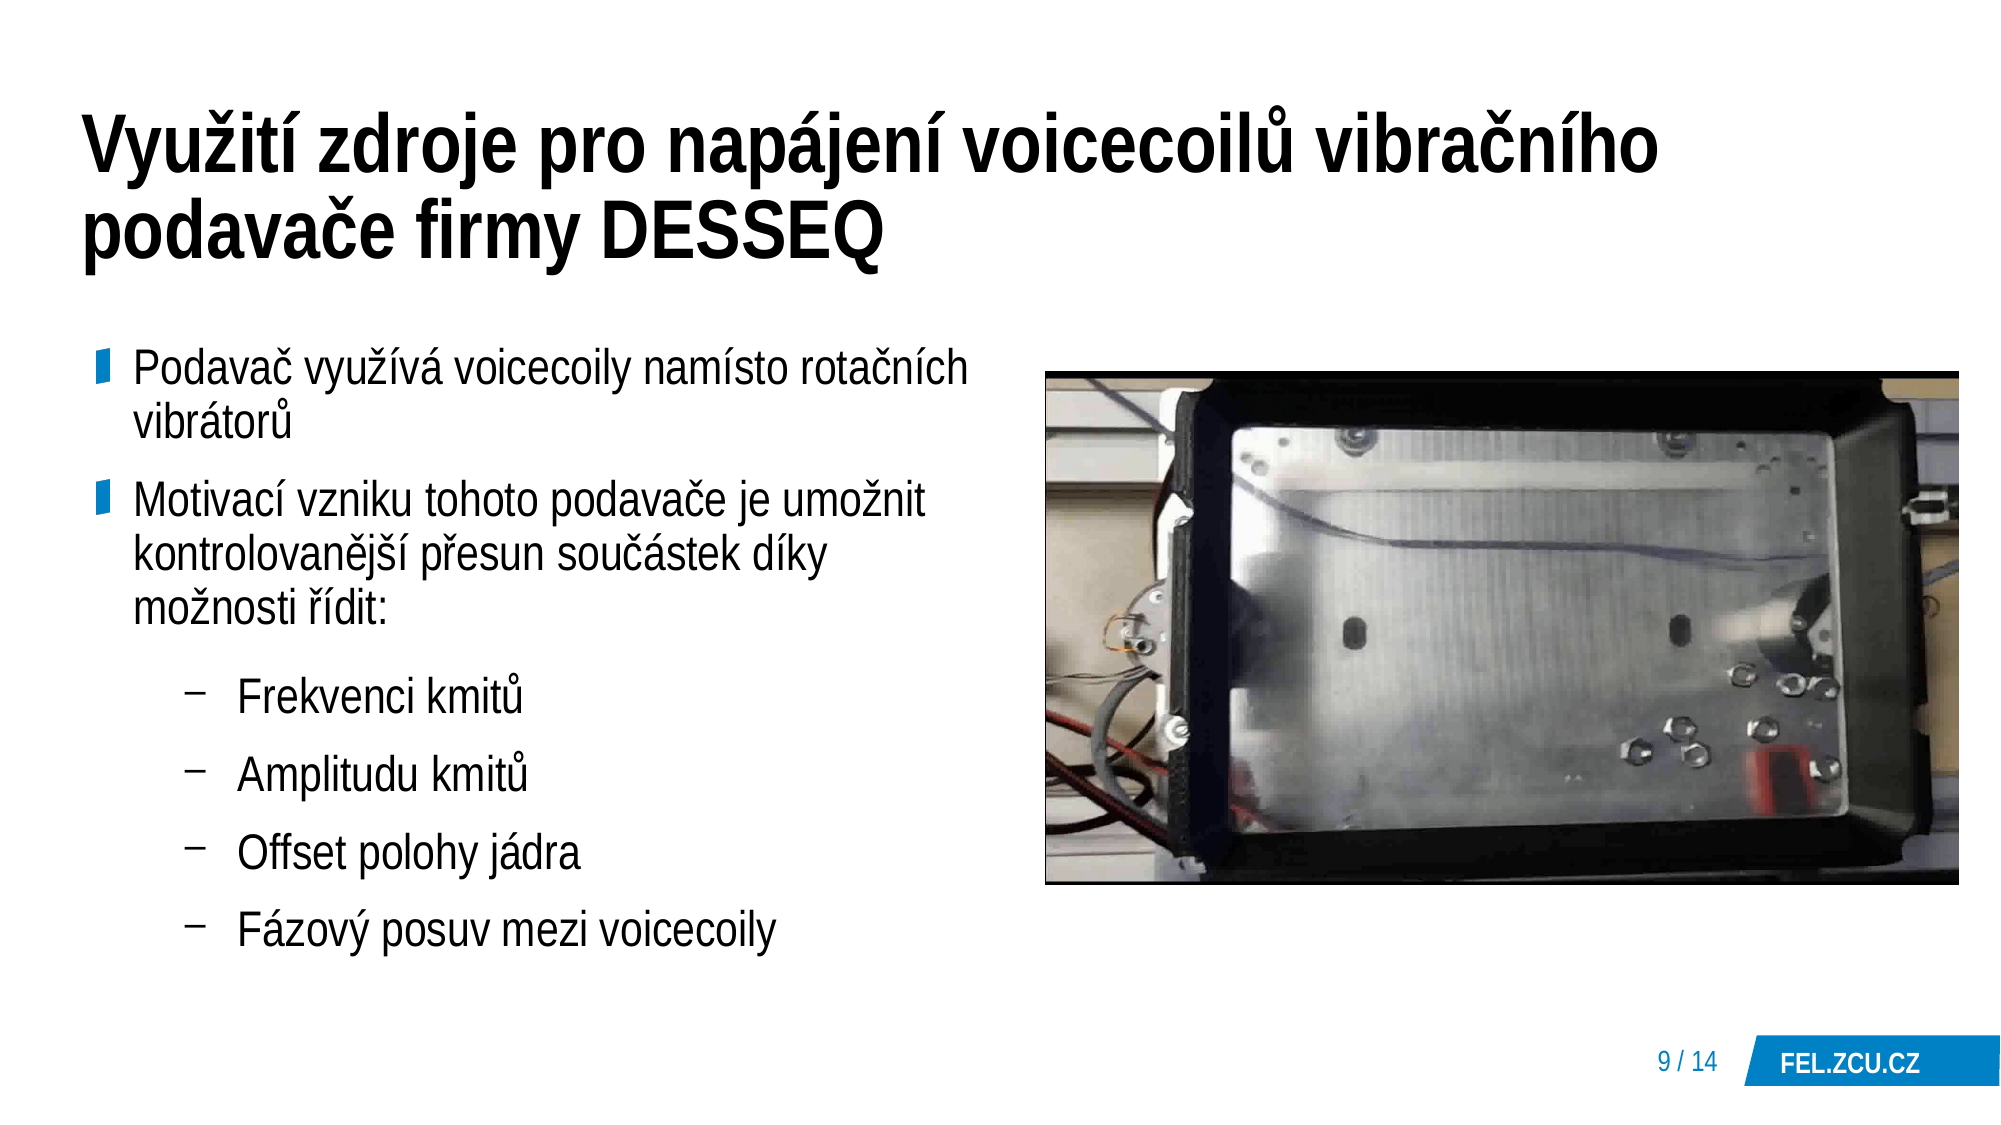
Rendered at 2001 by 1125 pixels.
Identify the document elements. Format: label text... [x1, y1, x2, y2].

slide_number <number> / 14 [1412, 1035, 1733, 1086]
text_box [1044, 370, 1960, 886]
list Podavač využívá voicecoily namísto rotačních vibrátorů Motivací vzniku tohoto podavače je umožnit kontrolovanější přesun součástek díky možnosti řídit: Frekvenci kmitů Amplitudu kmitů Offset polohy jádra Fázový posuv mezi voicecoily [81, 334, 1004, 975]
title Využití zdroje pro napájení voicecoilů vibračního podavače firmy DESSEQ [81, 103, 1918, 277]
